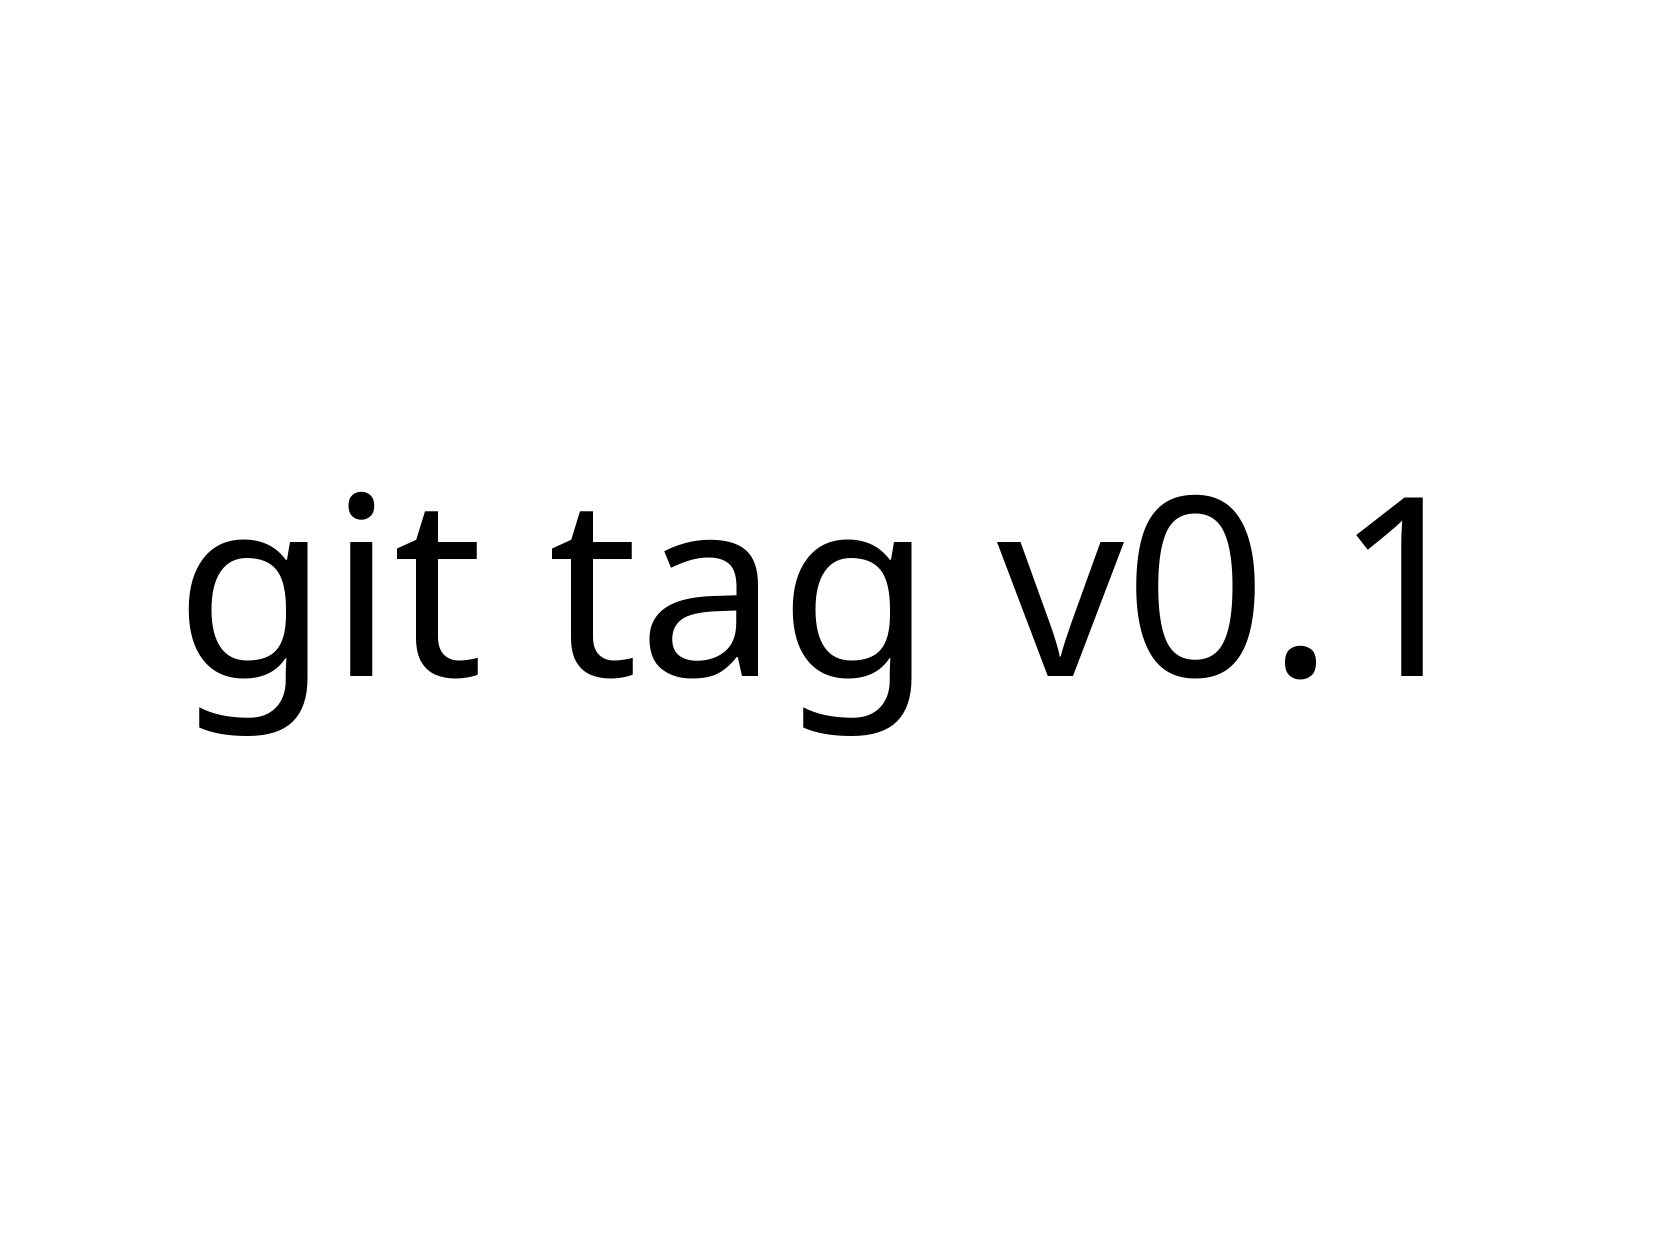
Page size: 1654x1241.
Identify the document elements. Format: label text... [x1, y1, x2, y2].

subtitle git tag v0.1 [82, 56, 1571, 1102]
